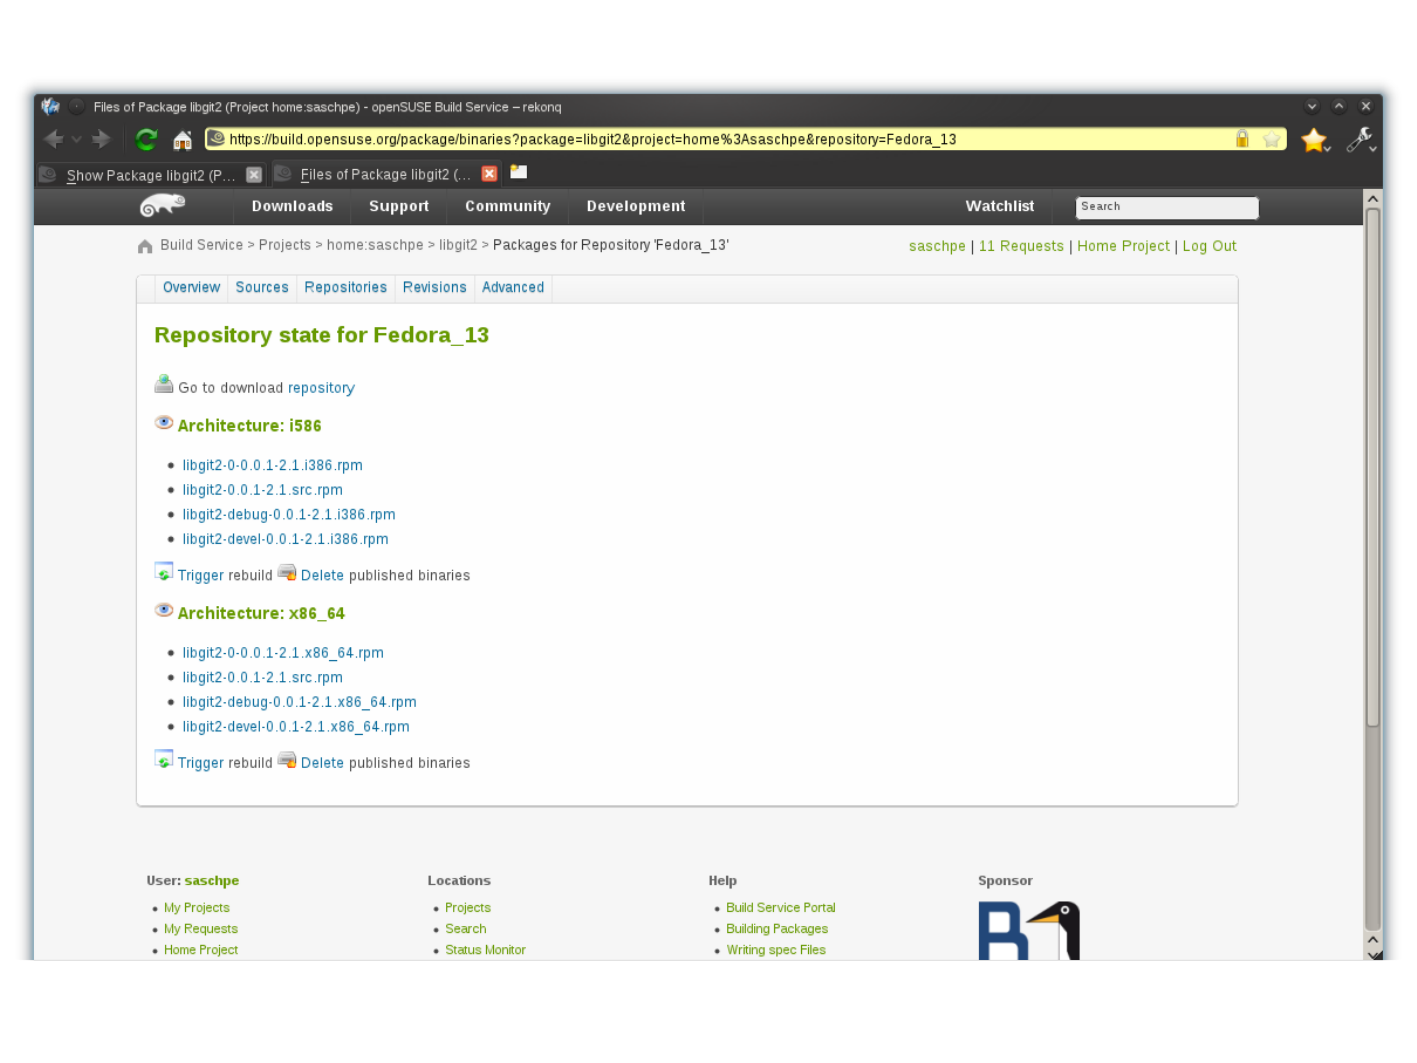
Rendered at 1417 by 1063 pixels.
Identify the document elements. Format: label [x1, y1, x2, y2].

picture [0, 60, 1417, 1000]
